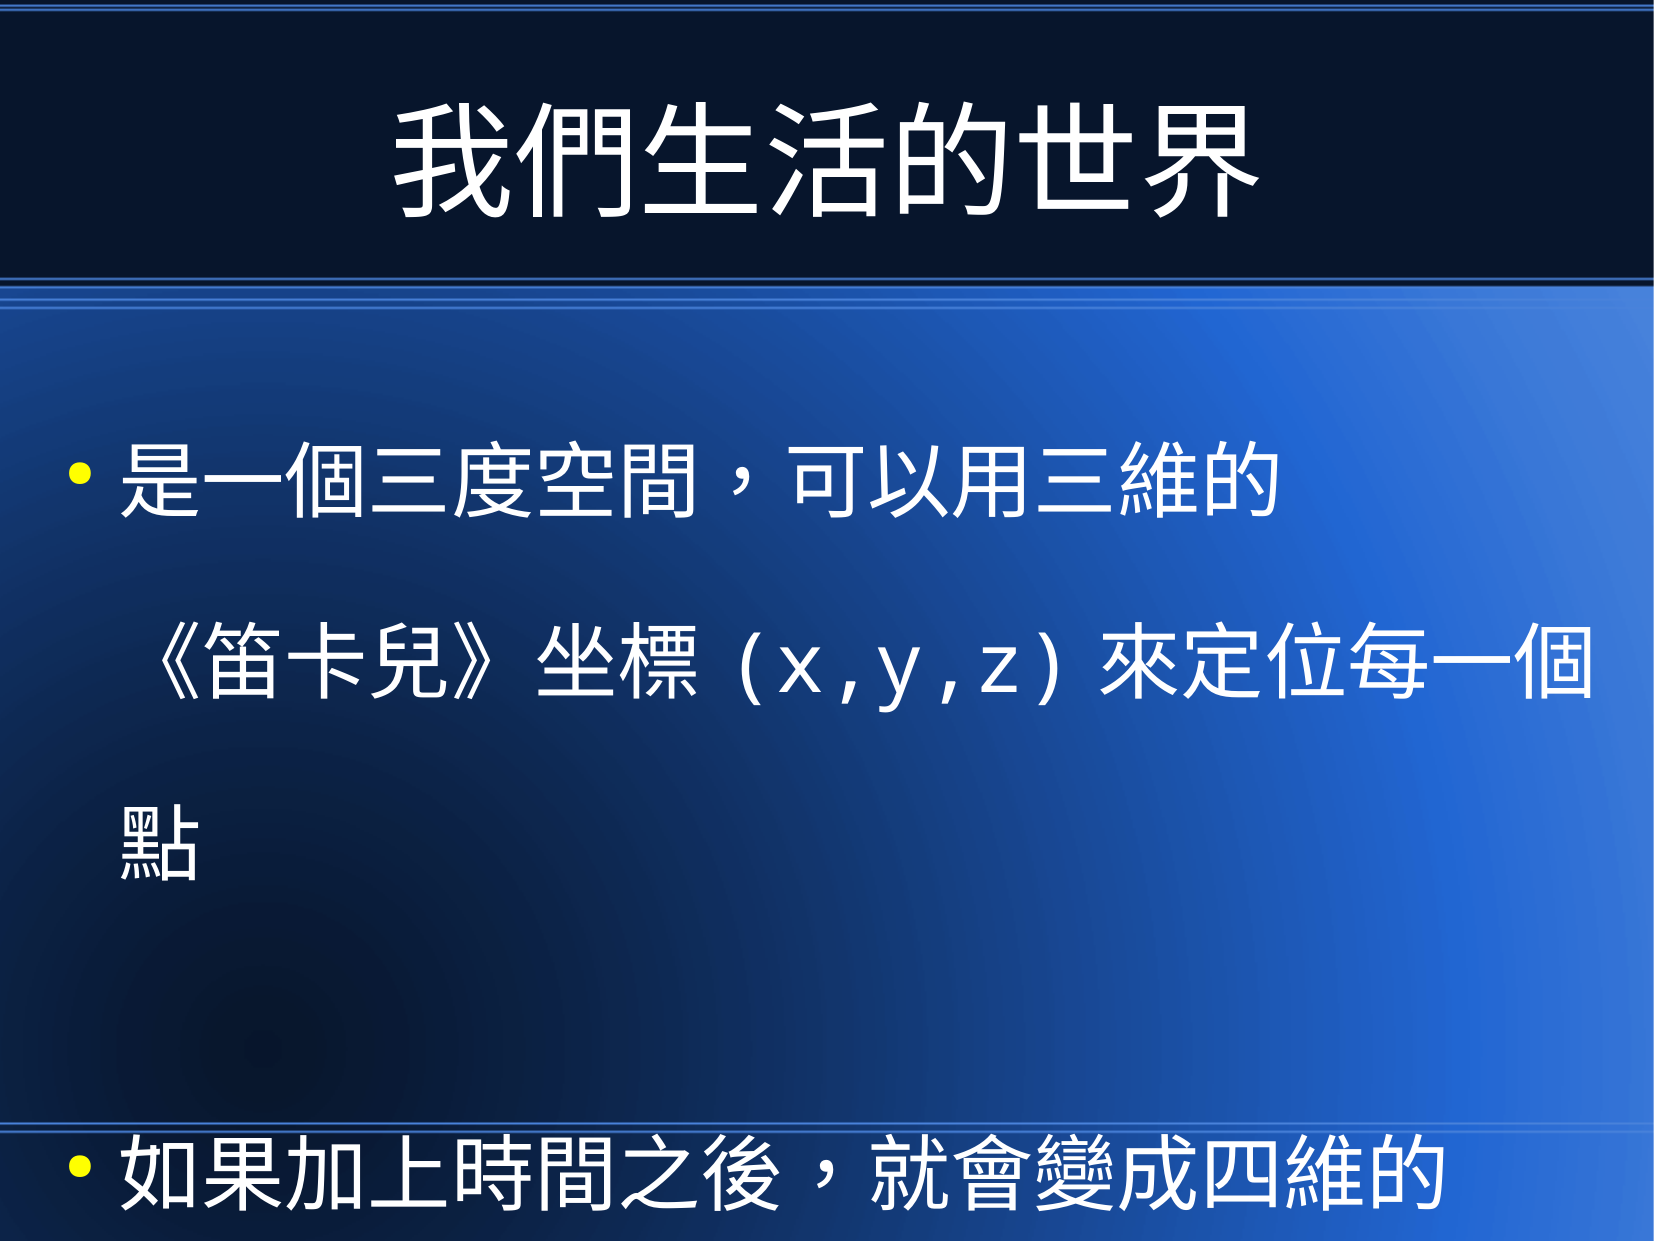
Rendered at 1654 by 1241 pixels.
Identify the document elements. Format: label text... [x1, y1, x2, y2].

picture [0, 0, 1654, 1241]
list 是一個三度空間，可以用三維的 《笛卡兒》坐標(x,y,z)來定位每一個點 如果加上時間之後，就會變成四維的(x,y,z,t)座標系統。 [47, 355, 1630, 1241]
title 我們生活的世界 [82, 49, 1571, 257]
